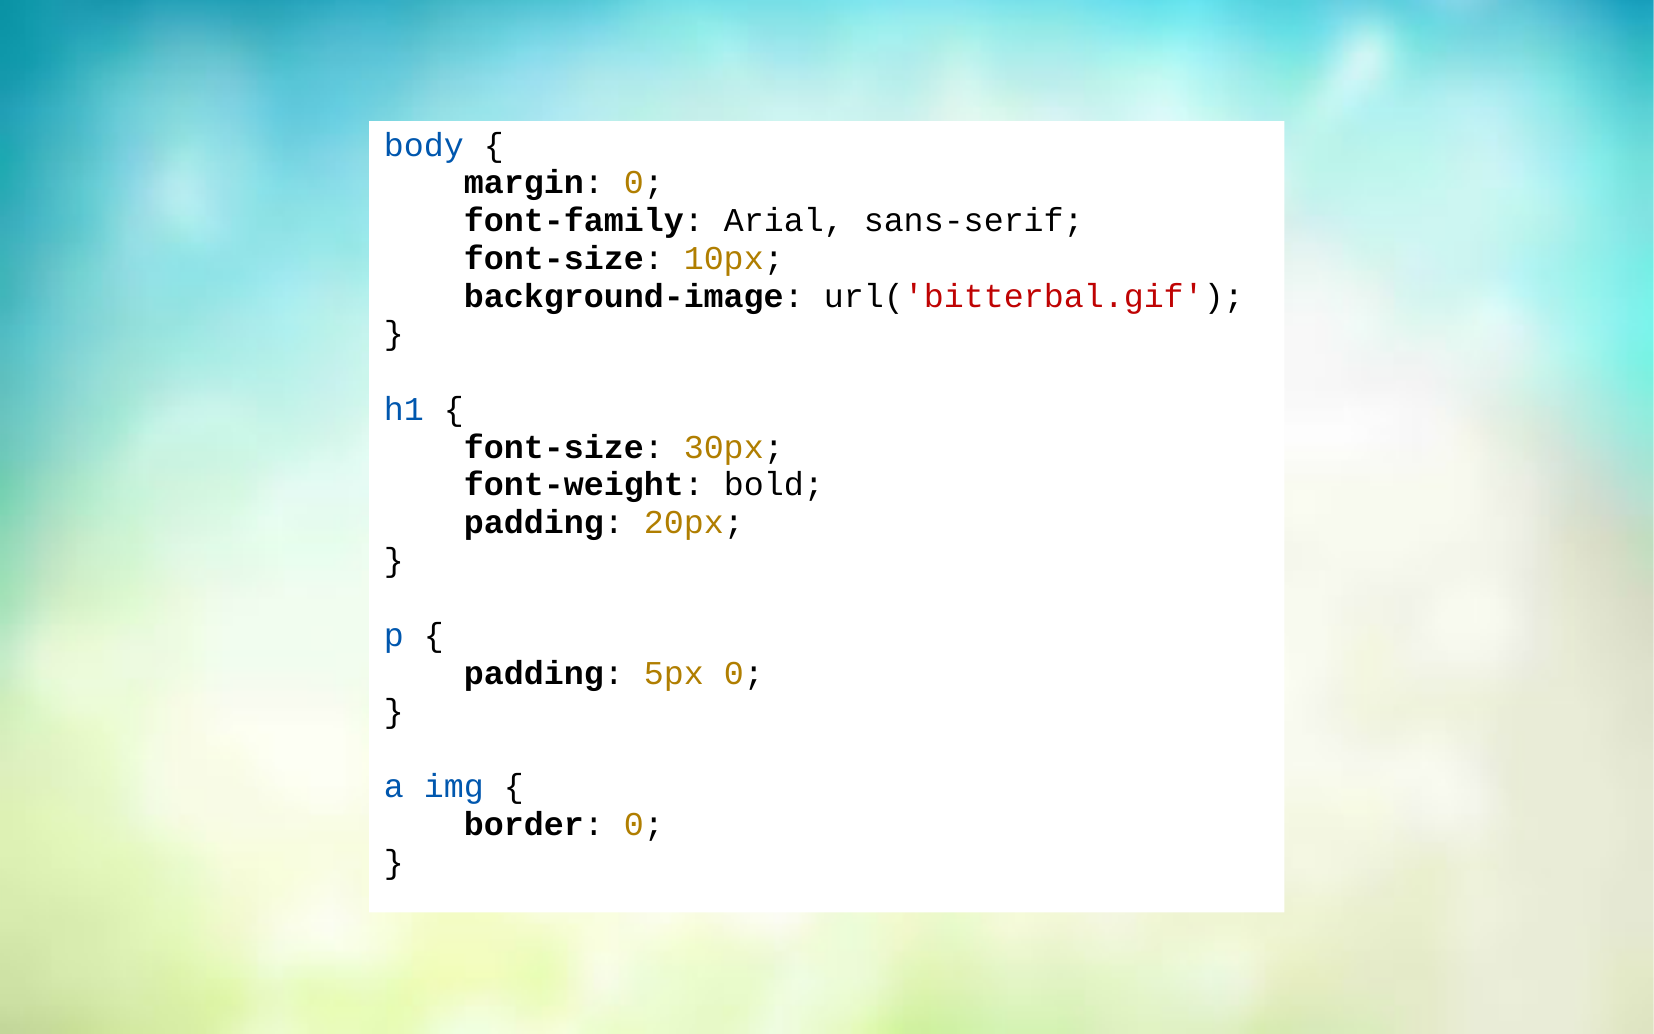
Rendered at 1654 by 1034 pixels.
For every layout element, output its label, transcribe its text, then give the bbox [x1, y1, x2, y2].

picture [0, 0, 1654, 1034]
text_box body { margin: 0; font-family: Arial, sans-serif; font-size: 10px; background-image: url('bitterbal.gif'); } h1 { font-size: 30px; font-weight: bold; padding: 20px; } p { padding: 5px 0; } a img { border: 0; } [369, 121, 1285, 913]
